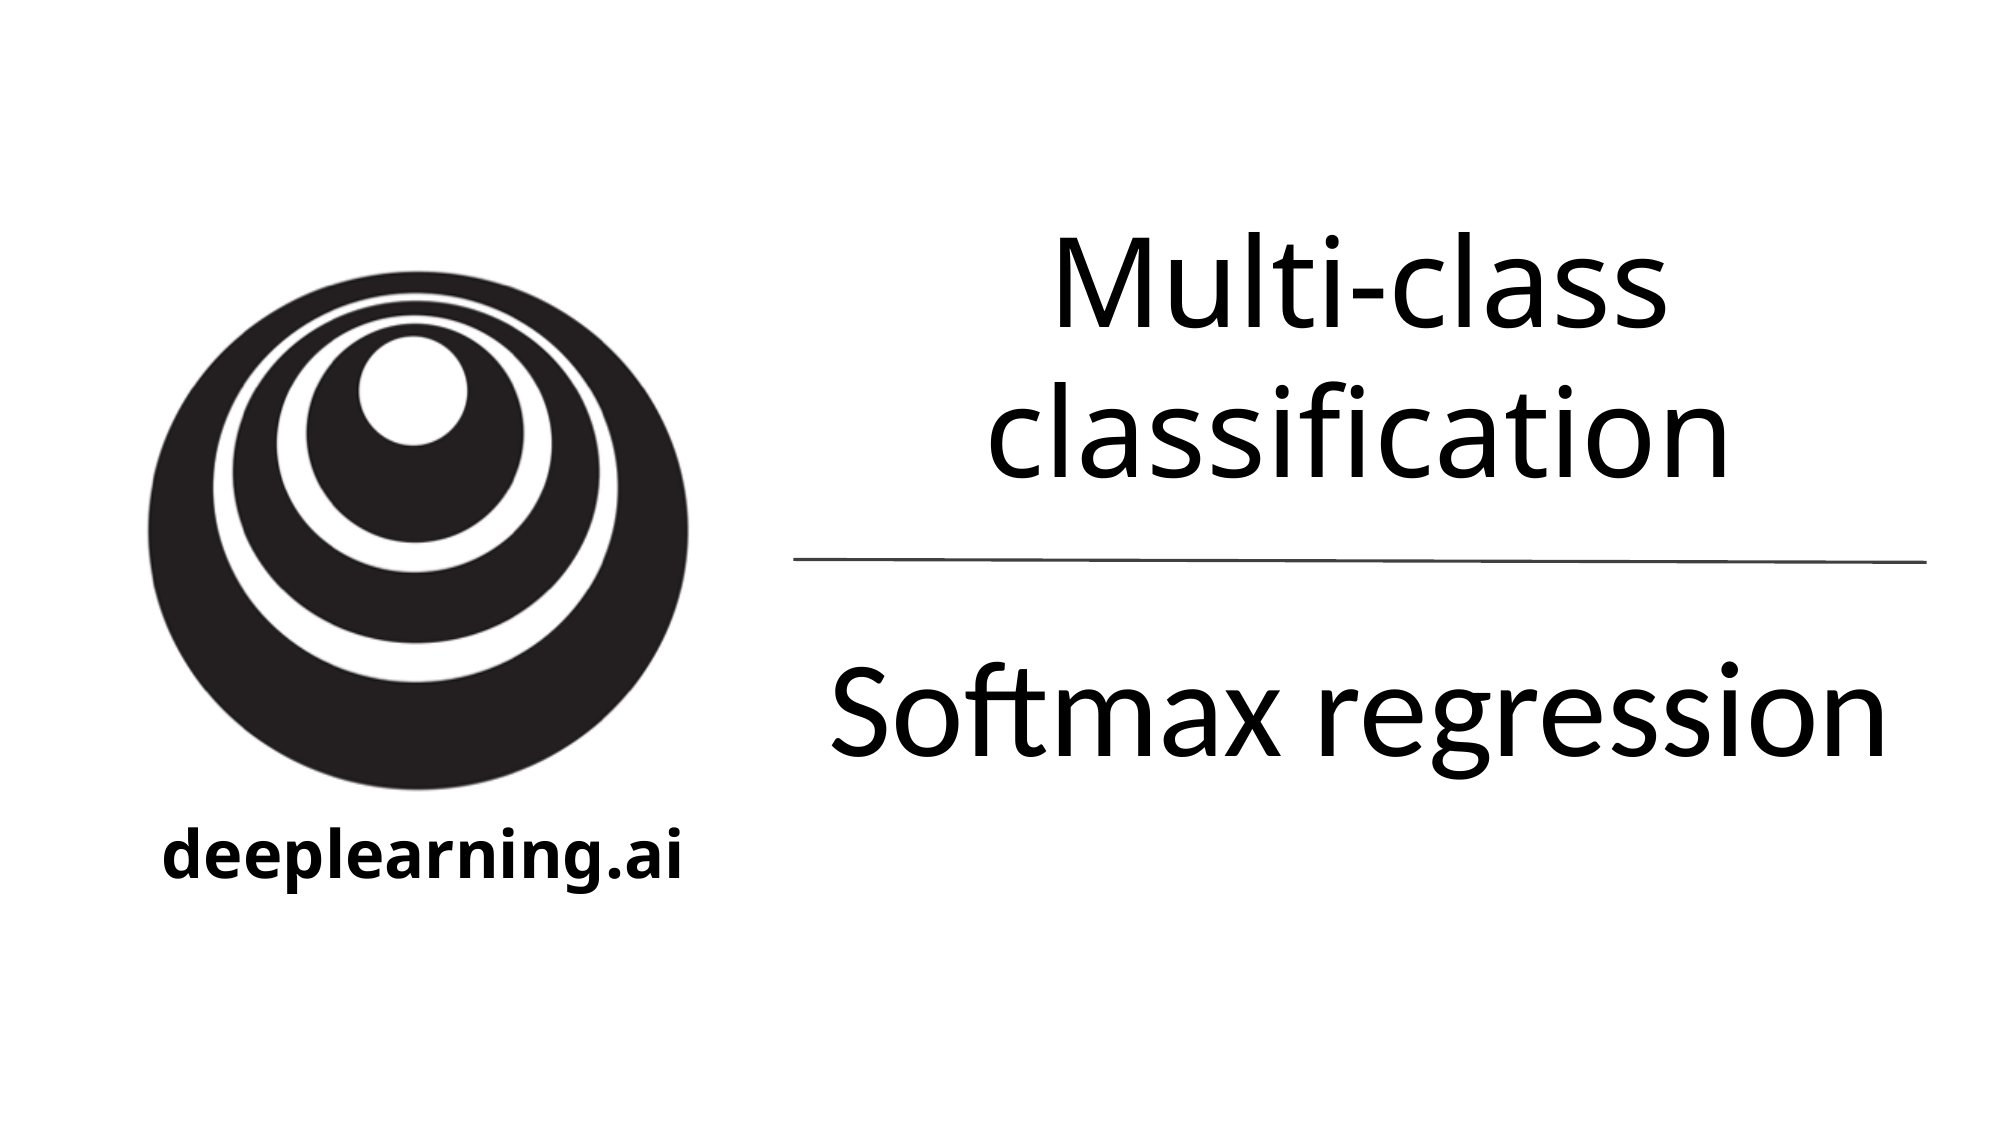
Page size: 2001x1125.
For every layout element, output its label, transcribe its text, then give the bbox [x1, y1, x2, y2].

title Multi-class classification [765, 210, 1955, 511]
picture [108, 234, 739, 768]
text_box Softmax regression [763, 611, 1957, 792]
text_box deeplearning.ai [56, 768, 790, 901]
